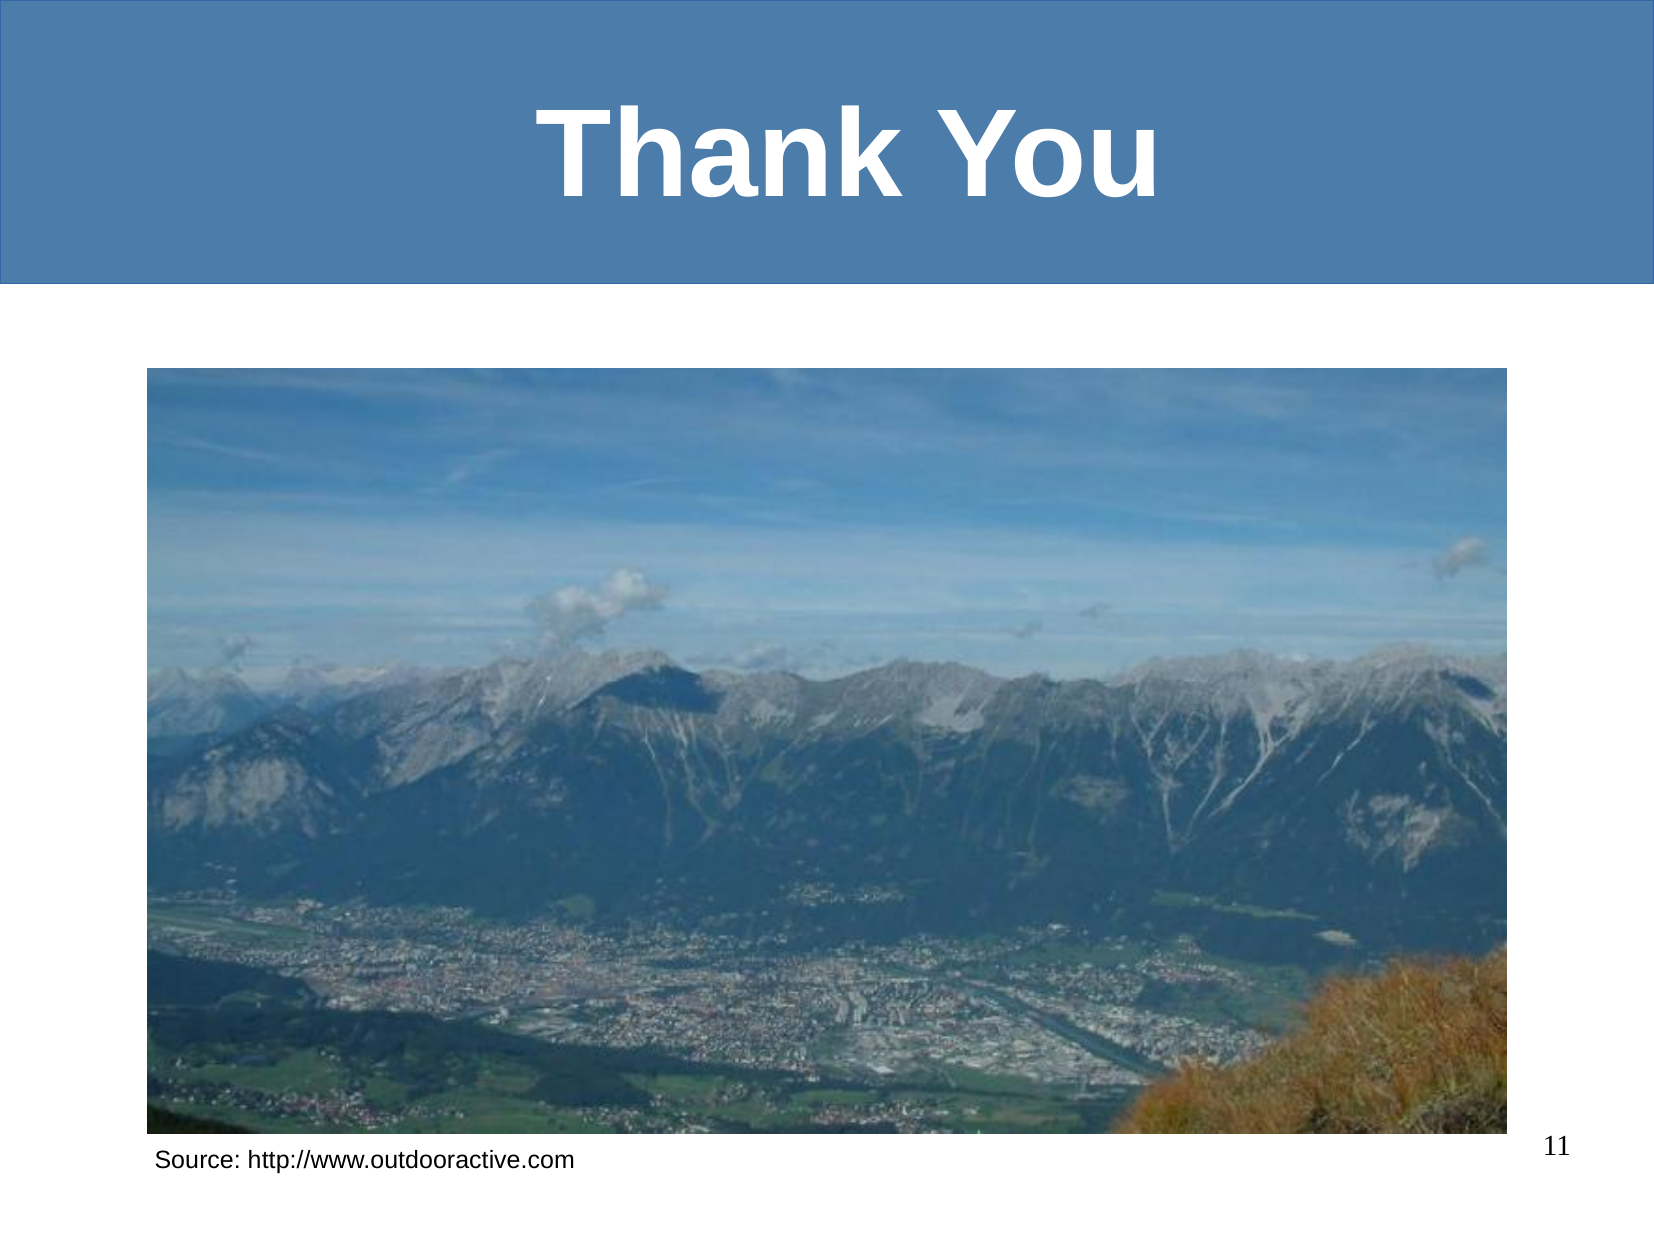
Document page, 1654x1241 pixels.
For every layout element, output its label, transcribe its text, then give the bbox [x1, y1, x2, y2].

text_box [0, 0, 1654, 284]
text_box Source: http://www.outdooractive.com [139, 1138, 591, 1182]
picture [147, 368, 1507, 1134]
title Thank You [82, 49, 1571, 257]
